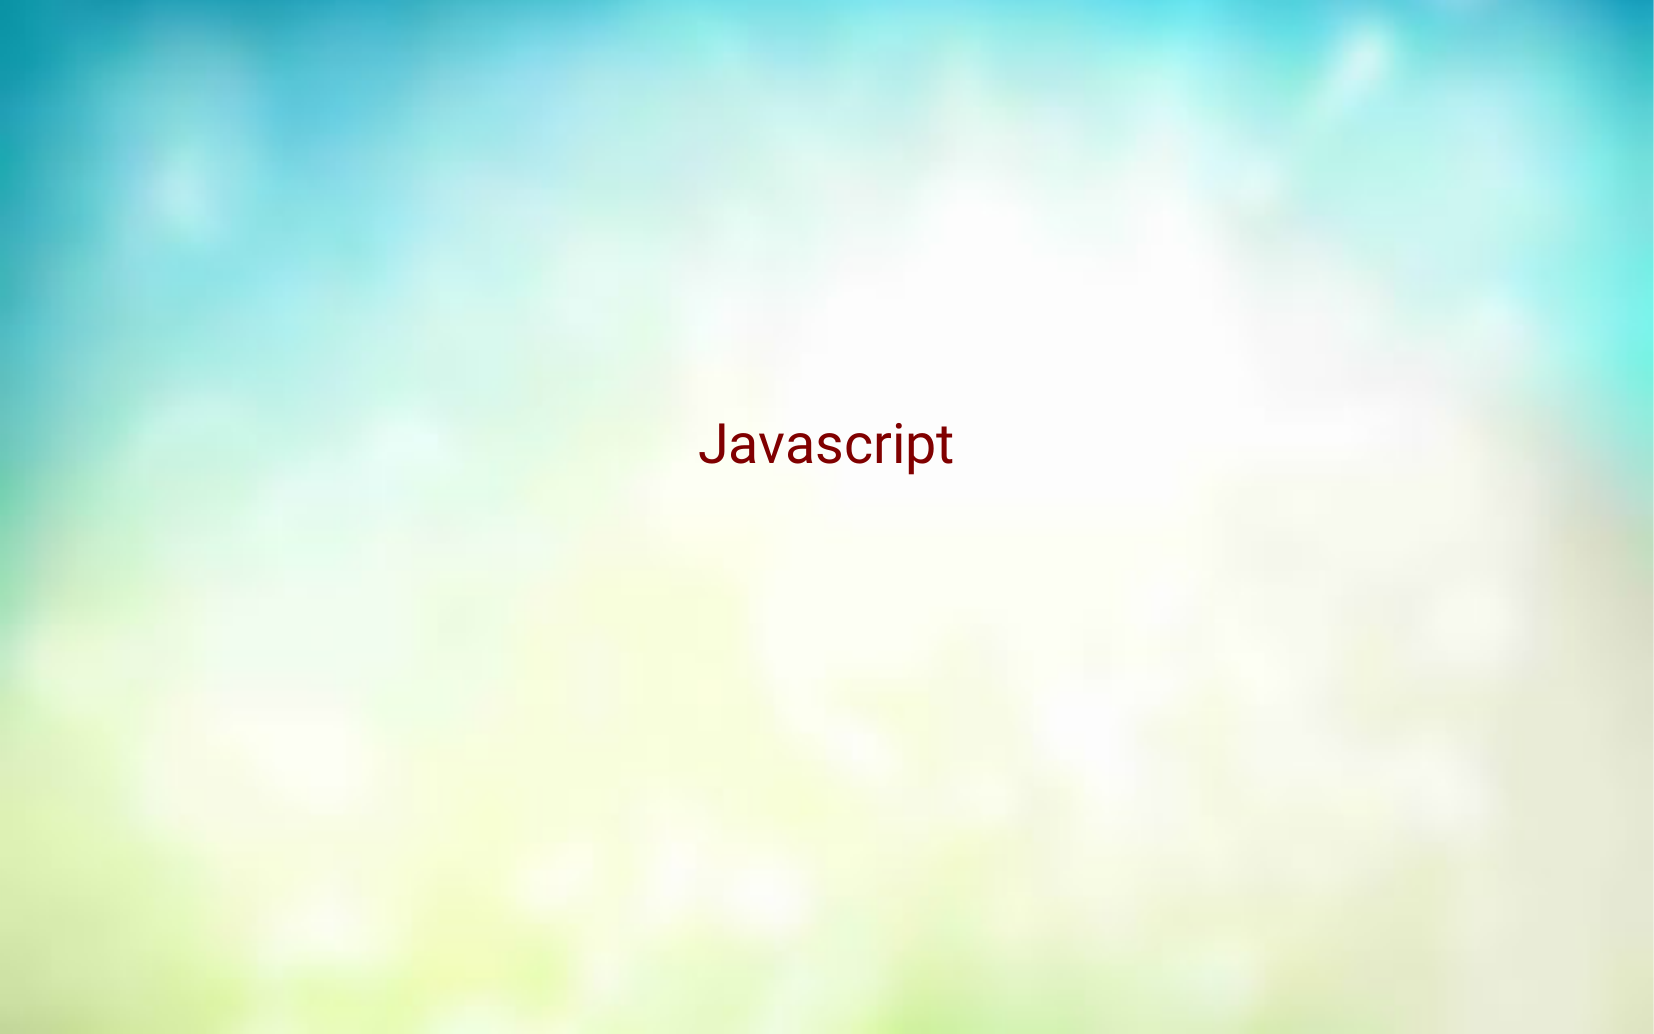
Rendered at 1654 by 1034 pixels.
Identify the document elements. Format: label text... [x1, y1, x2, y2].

subtitle Javascript [82, 41, 1571, 842]
picture [0, 0, 1654, 1034]
